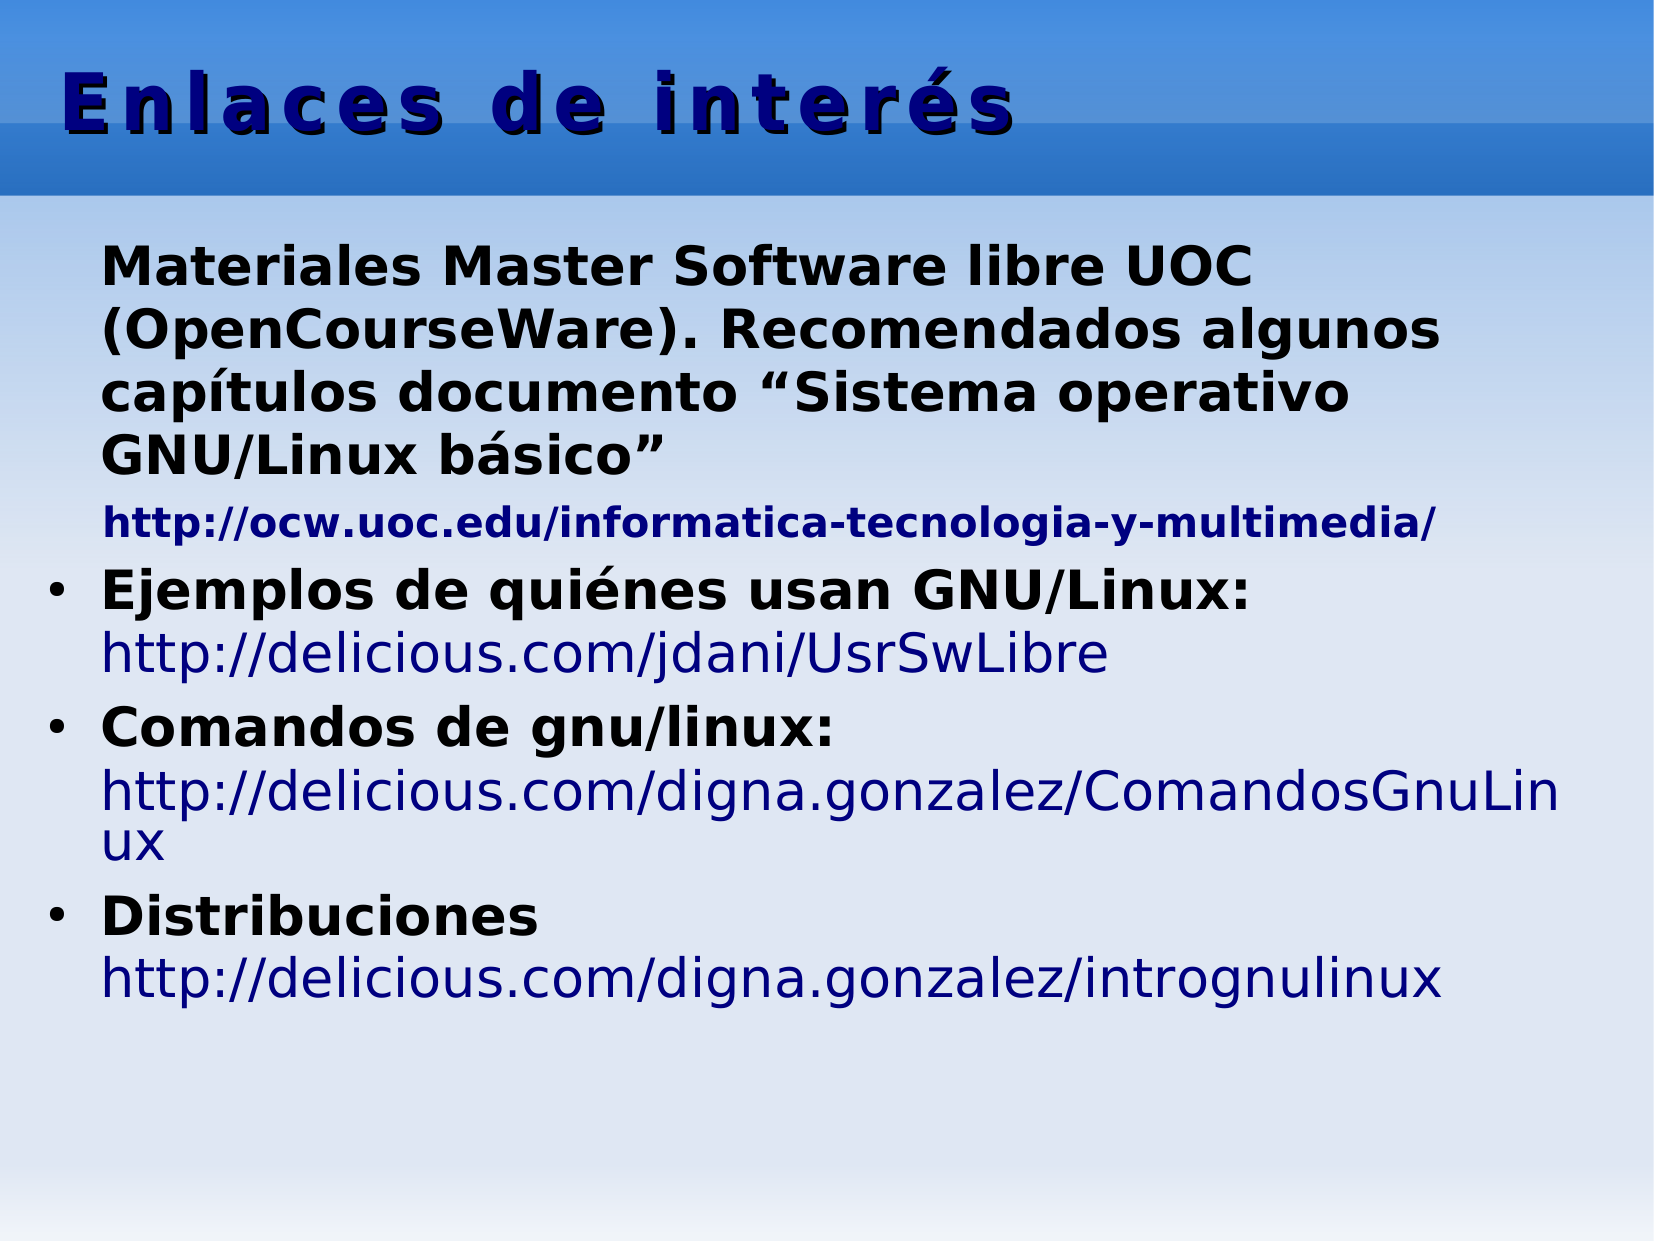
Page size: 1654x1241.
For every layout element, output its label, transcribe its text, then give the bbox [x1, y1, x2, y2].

title Enlaces de interés [59, 36, 1654, 171]
picture [0, 0, 1654, 1241]
list Materiales Master Software libre UOC (OpenCourseWare). Recomendados algunos capítulos documento “Sistema operativo GNU/Linux básico” http://ocw.uoc.edu/informatica-tecnologia-y-multimedia/ Ejemplos de quiénes usan GNU/Linux: http://delicious.com/jdani/UsrSwLibre Comandos de gnu/linux: http://delicious.com/digna.gonzalez/ComandosGnuLinux Distribucioneshttp://delicious.com/digna.gonzalez/intrognulinux [29, 234, 1571, 1093]
